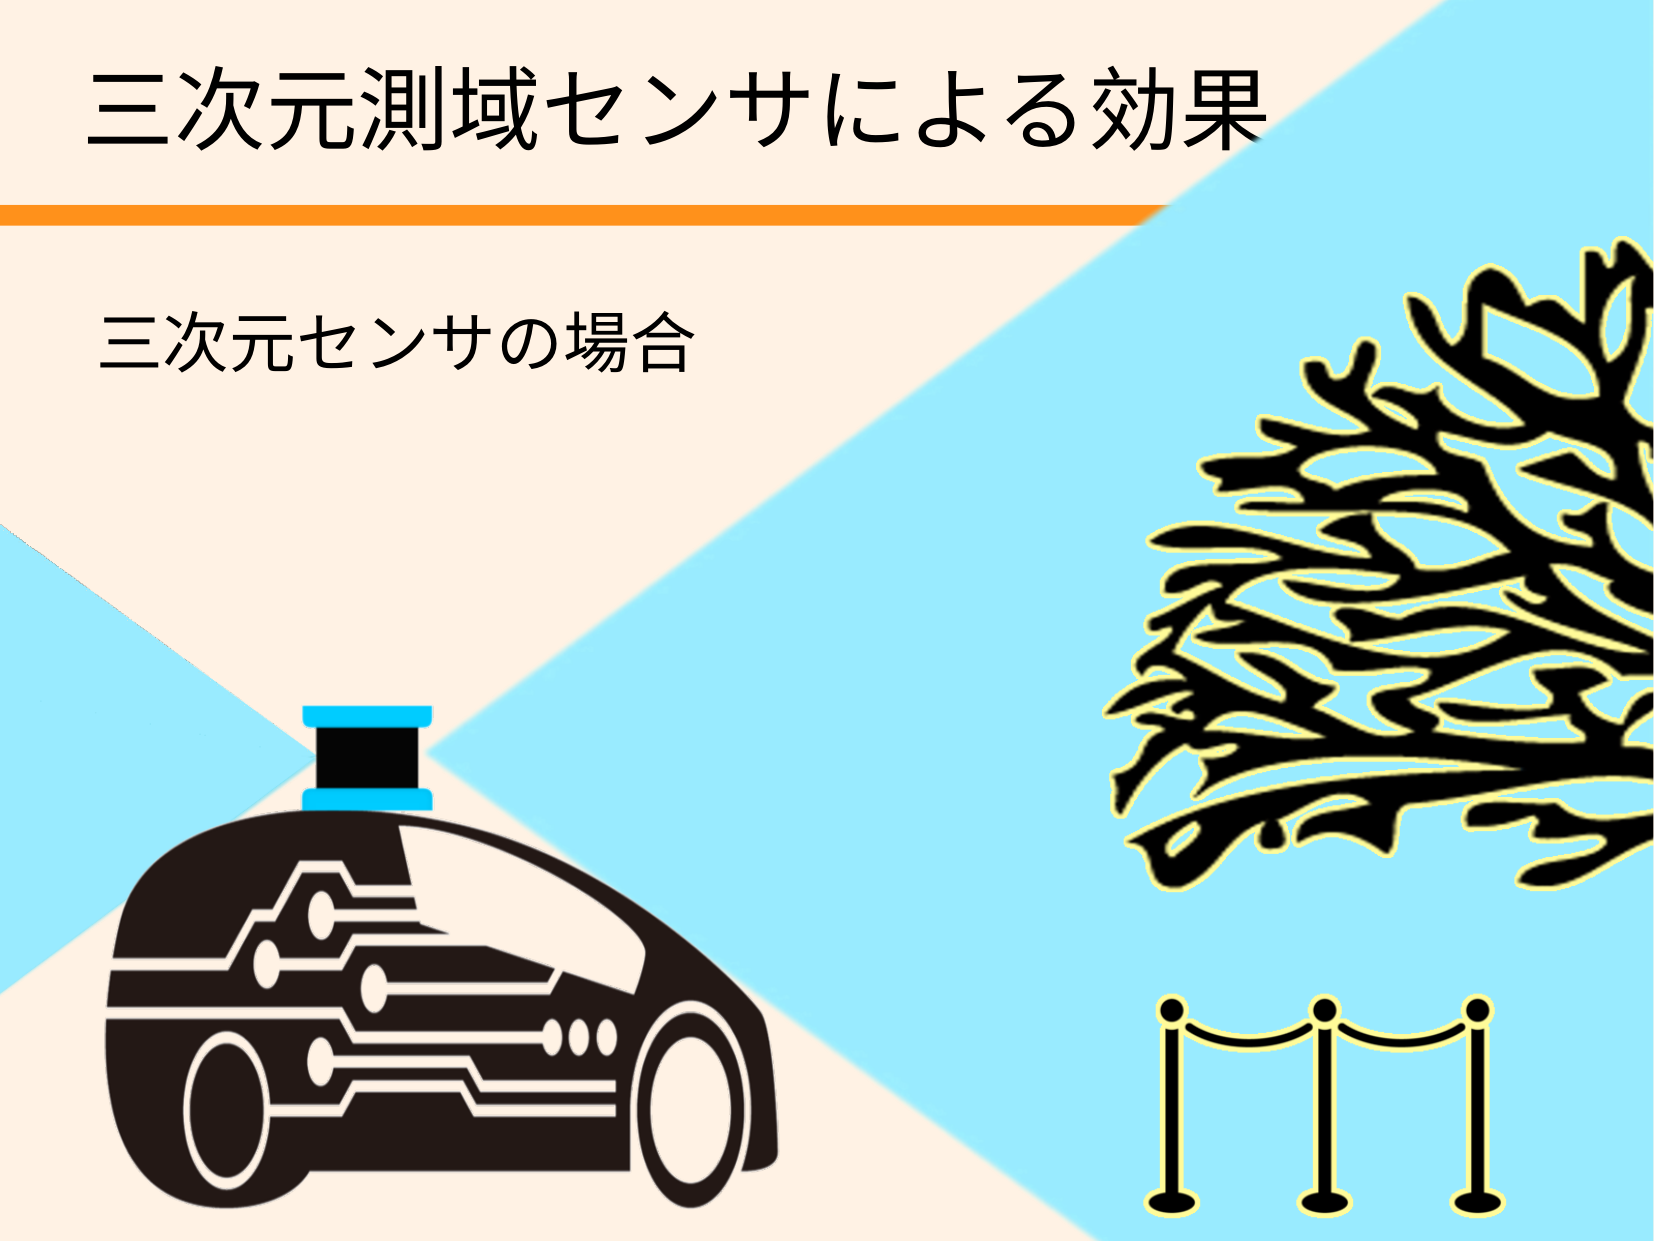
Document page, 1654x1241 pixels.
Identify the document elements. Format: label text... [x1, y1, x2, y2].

text_box 三次元センサの場合 [81, 282, 1282, 410]
picture [0, 0, 1654, 1241]
